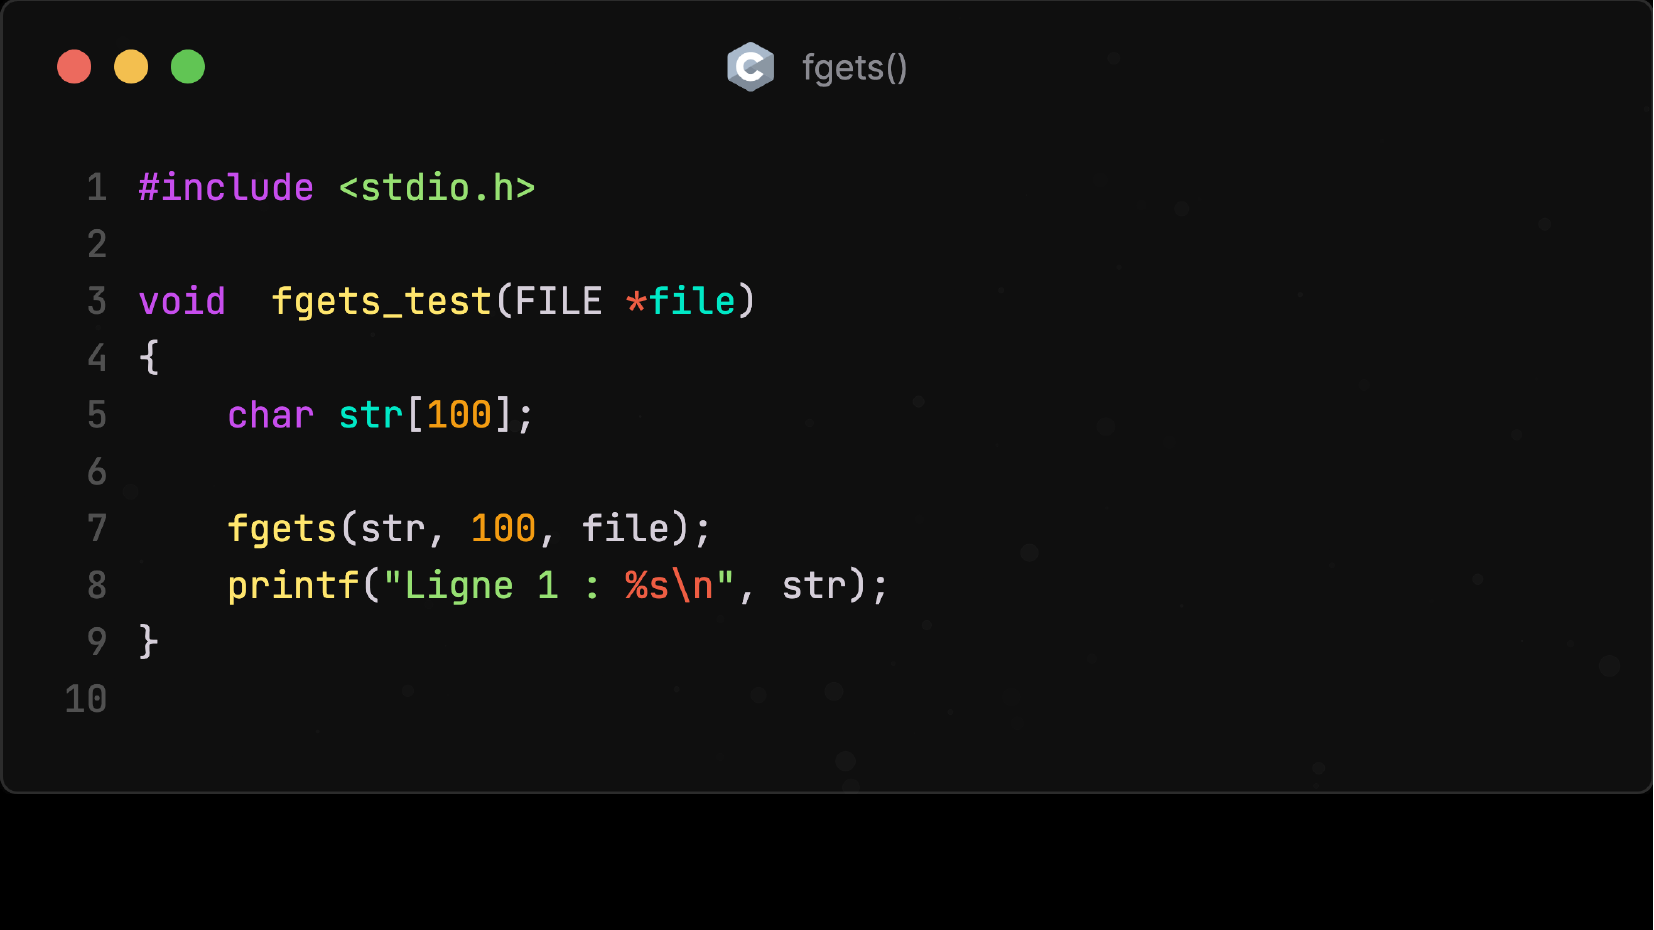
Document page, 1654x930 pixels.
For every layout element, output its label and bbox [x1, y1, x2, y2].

picture [0, 0, 1653, 794]
